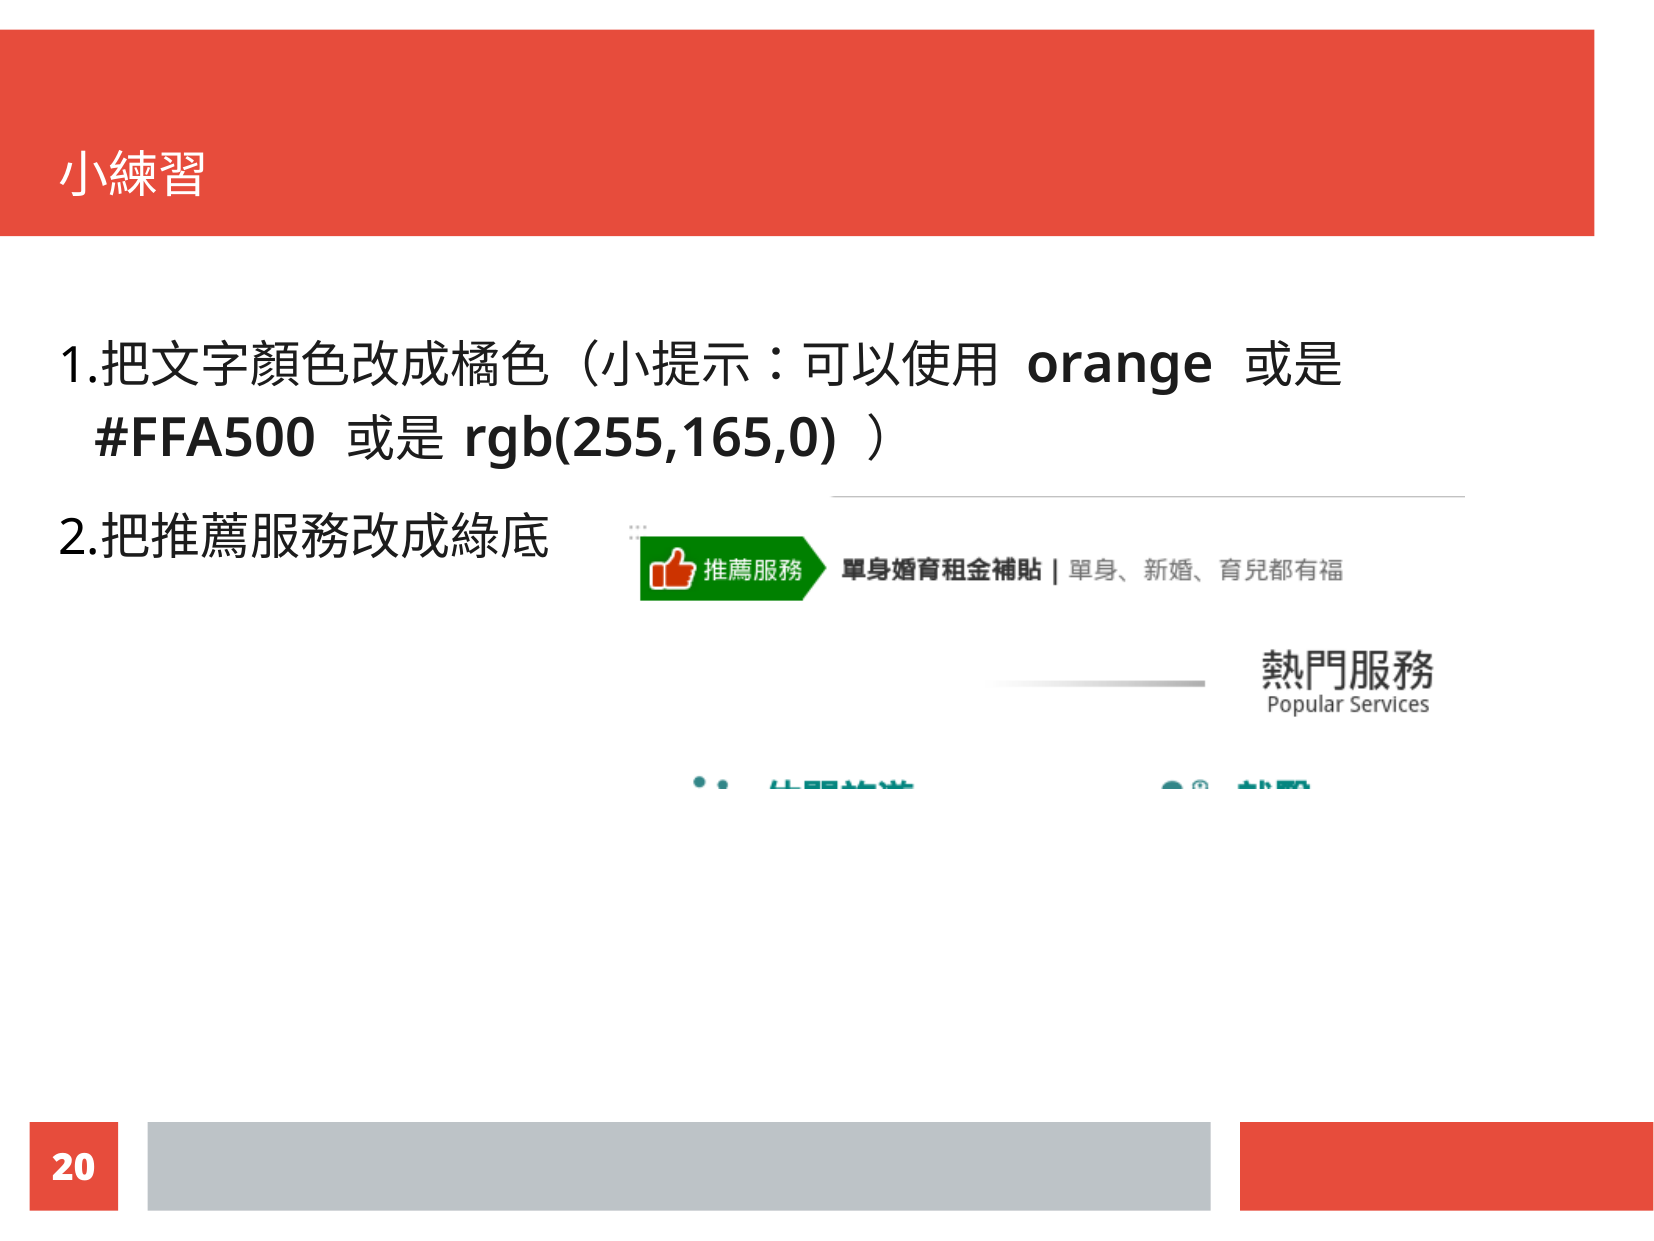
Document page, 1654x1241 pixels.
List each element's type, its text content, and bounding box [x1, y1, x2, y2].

picture [628, 496, 1465, 789]
list 把文字顏色改成橘色（小提示：可以使用 orange 或是 #FFA500 或是 rgb(255,165,0) ） 把推薦服務改成綠底 [59, 324, 1565, 1093]
title 小練習 [59, 59, 1595, 207]
